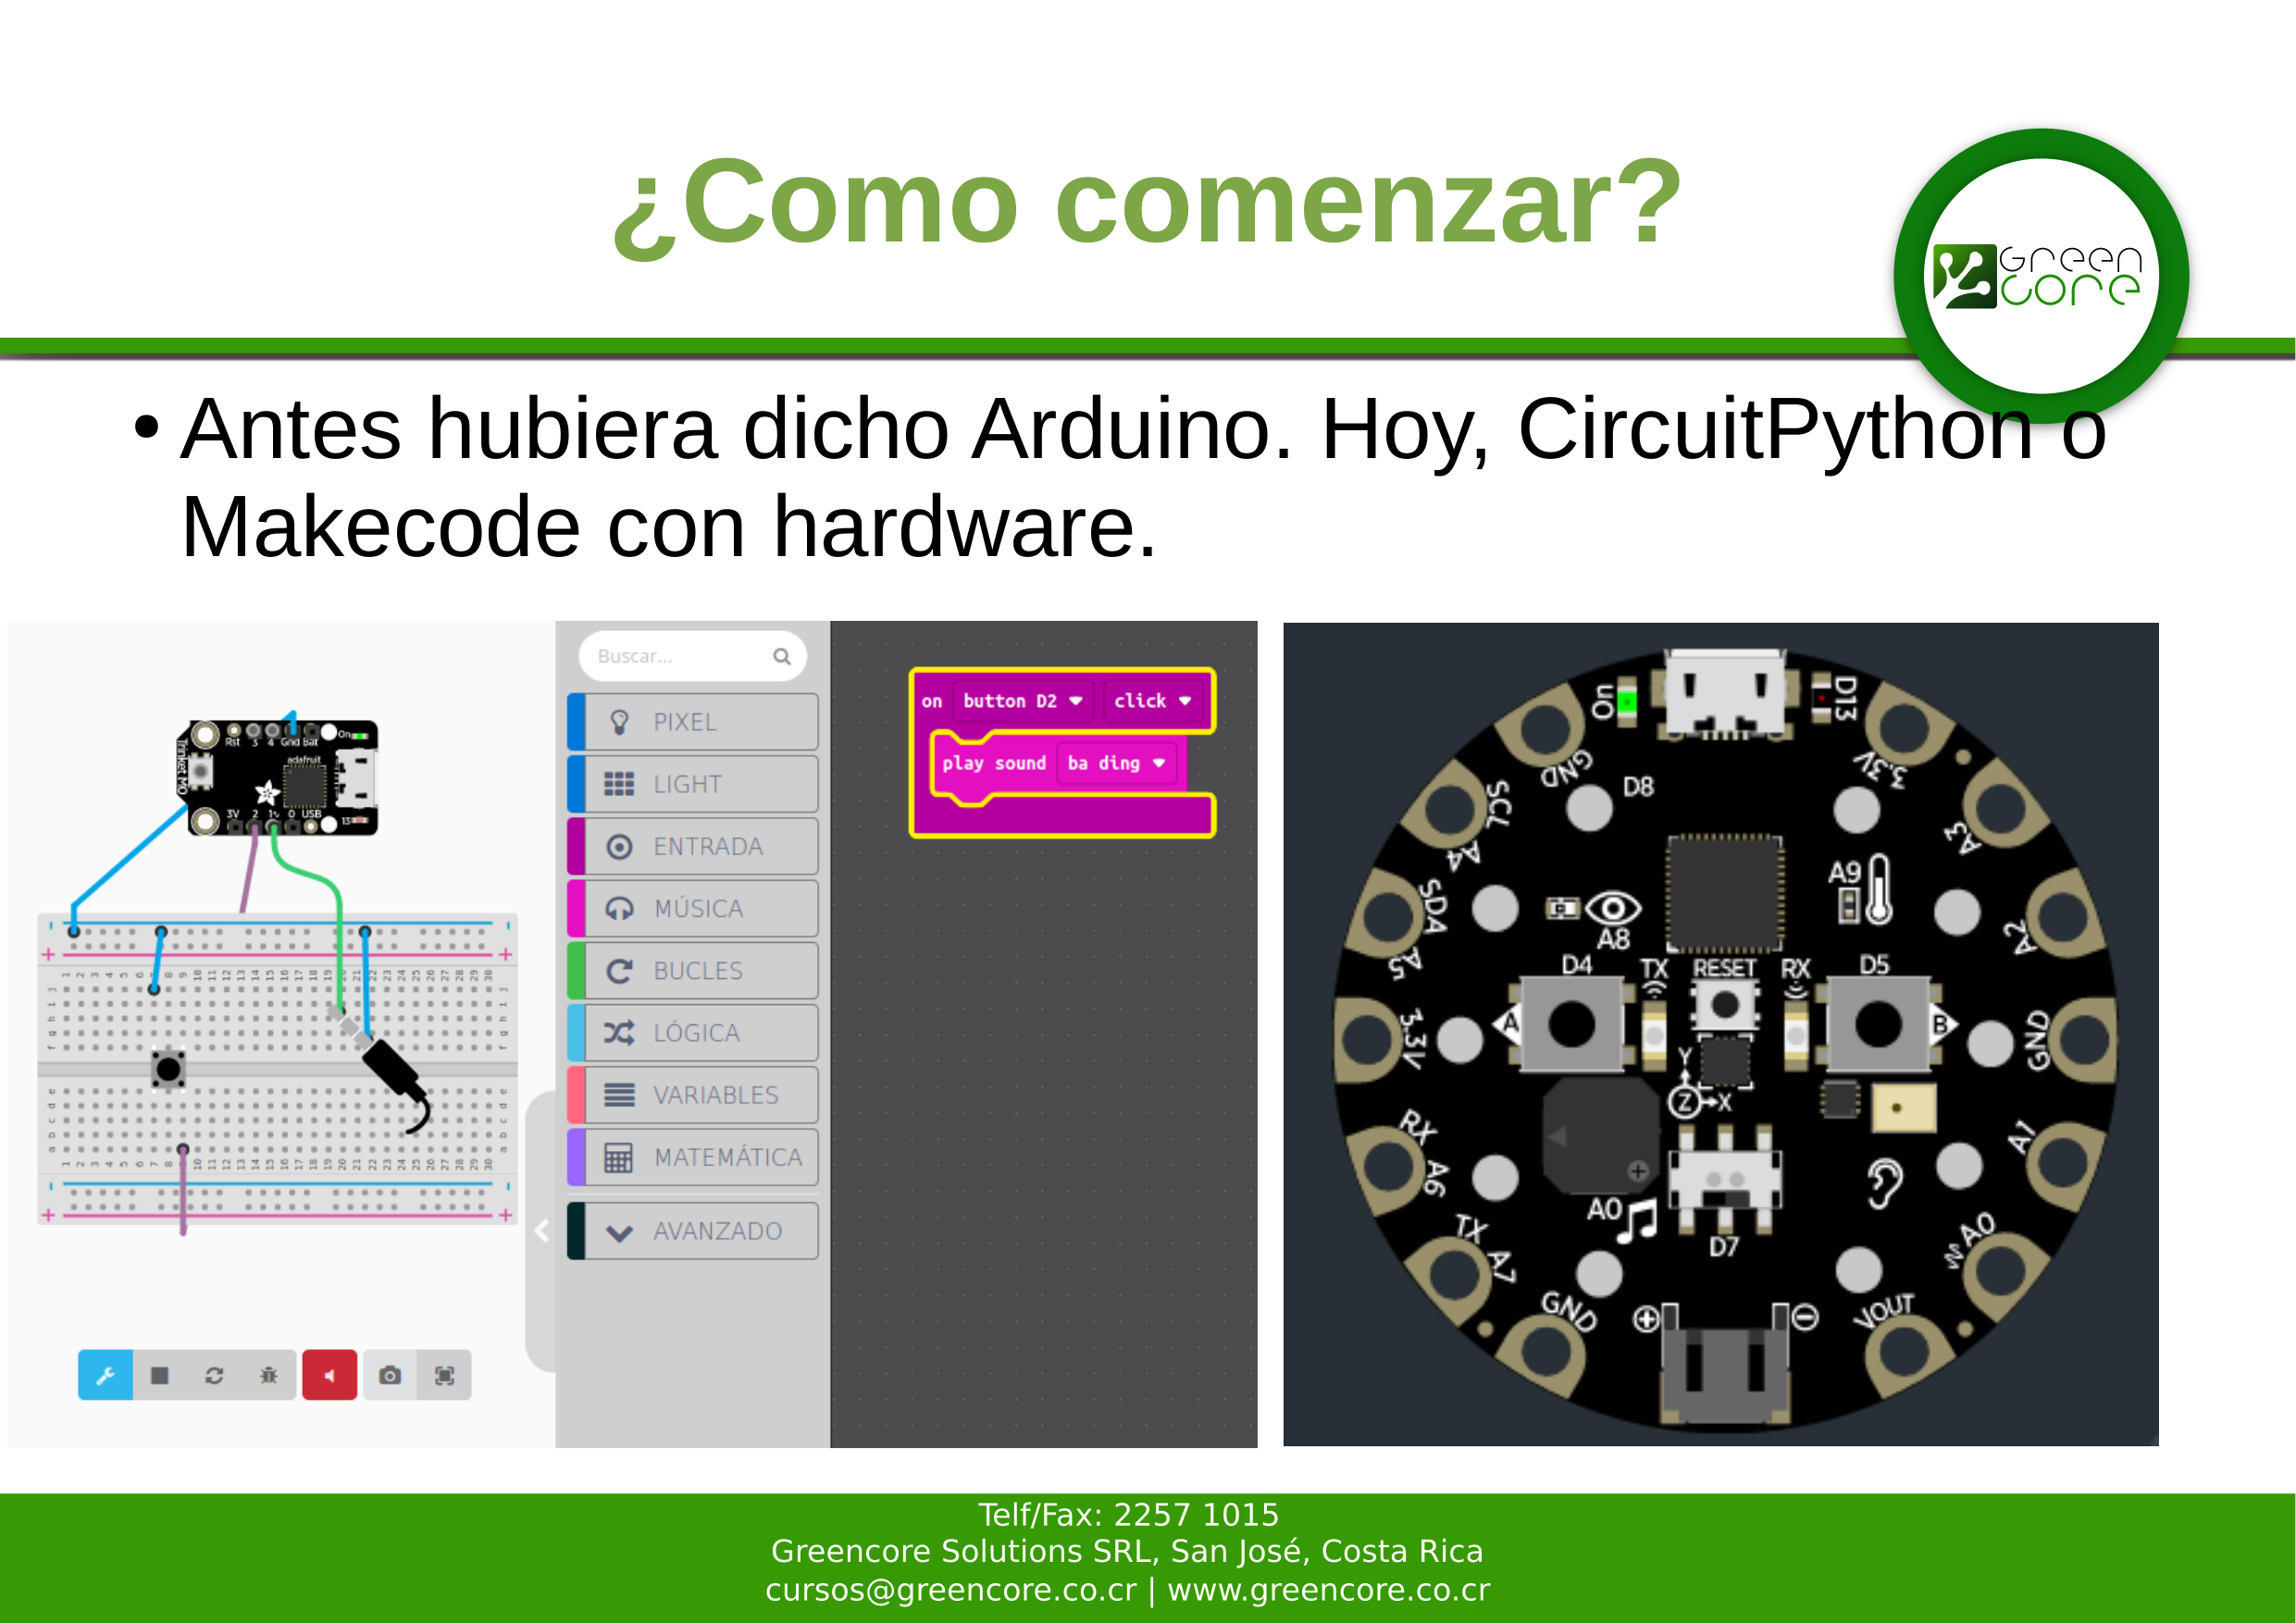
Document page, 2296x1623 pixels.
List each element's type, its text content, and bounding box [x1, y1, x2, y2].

list Antes hubiera dicho Arduino. Hoy, CircuitPython o Makecode con hardware. [115, 379, 2181, 1489]
picture [0, 0, 2296, 1623]
title ¿Como comenzar? [115, 64, 2181, 336]
